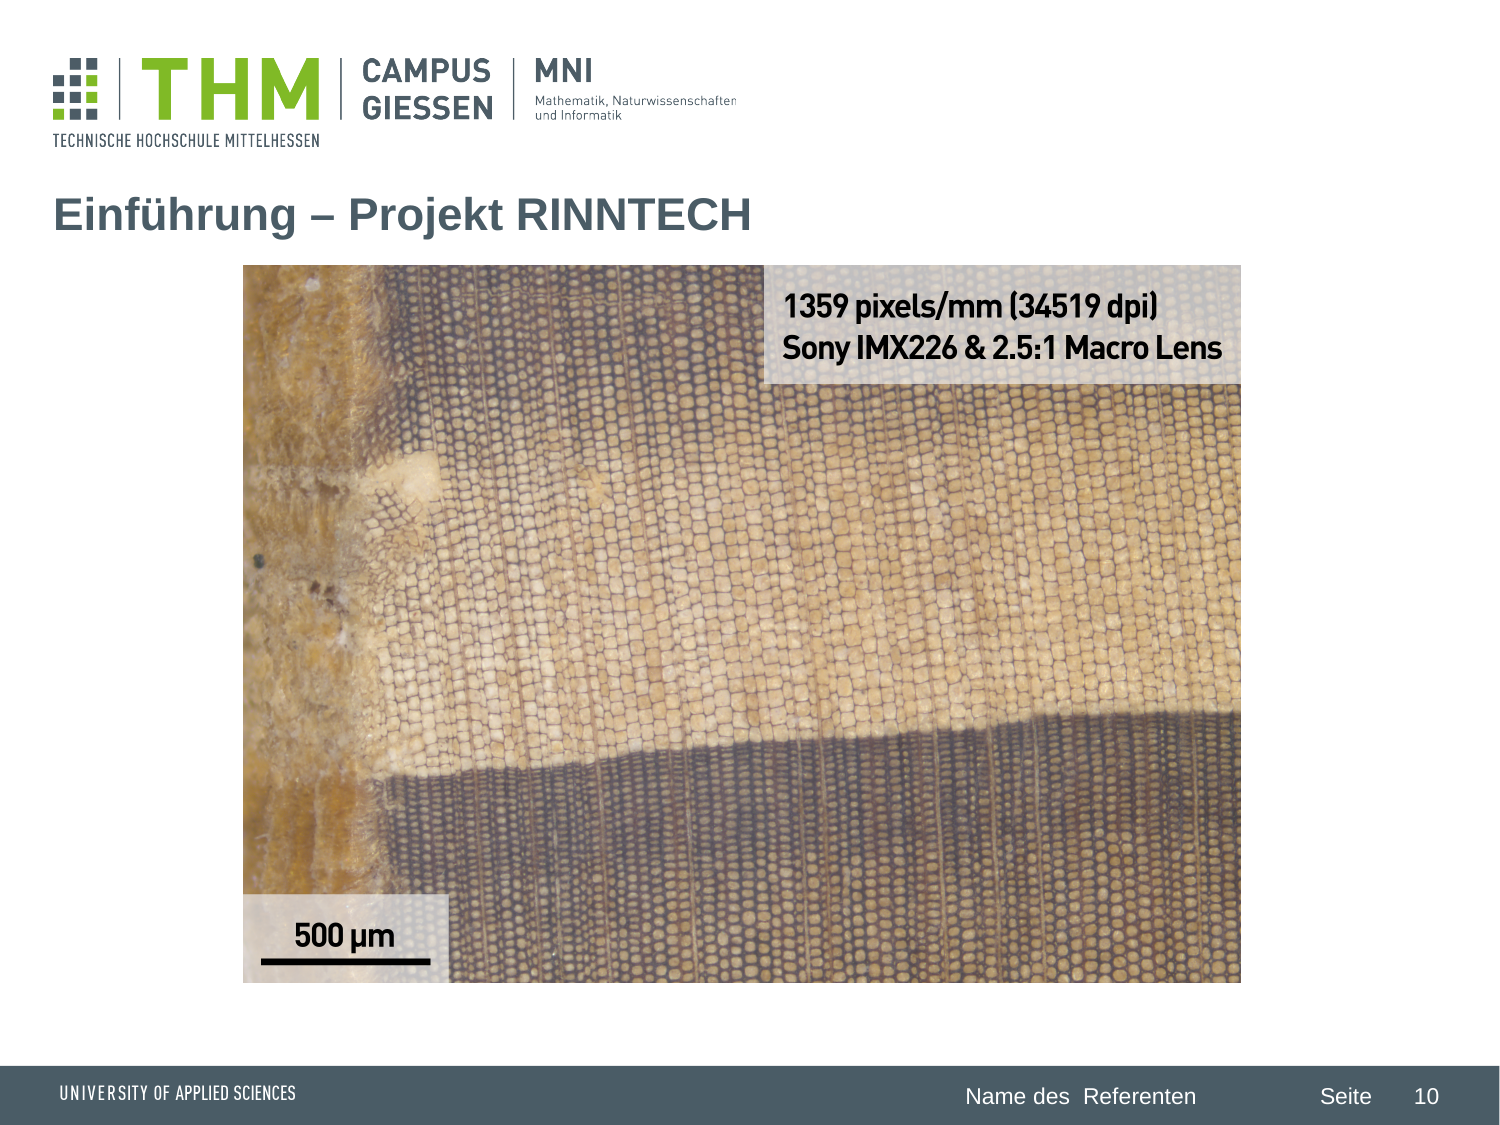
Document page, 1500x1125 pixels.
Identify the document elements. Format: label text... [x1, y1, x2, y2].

title Einführung – Projekt RINNTECH [53, 177, 1435, 272]
picture [243, 265, 1241, 983]
picture [53, 58, 736, 147]
slide_number <number> [1376, 1073, 1455, 1118]
picture [59, 1082, 296, 1104]
